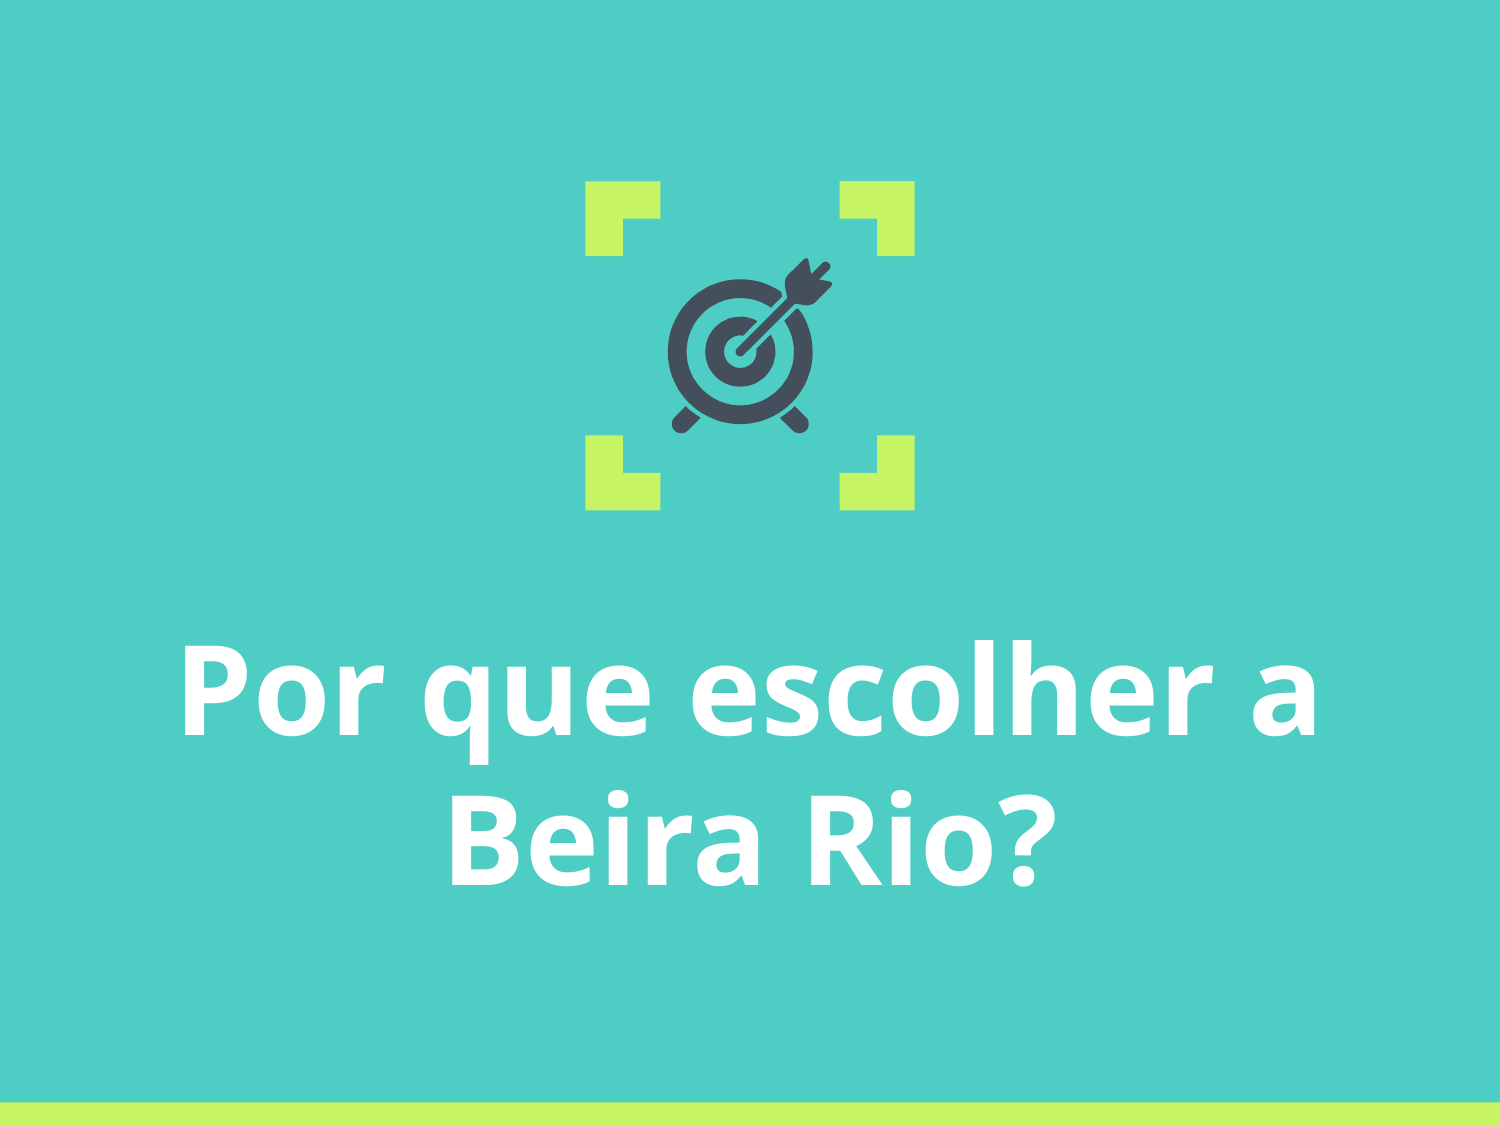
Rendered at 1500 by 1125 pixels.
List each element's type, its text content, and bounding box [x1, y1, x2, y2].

title Por que escolher a Beira Rio? [159, 671, 1341, 925]
text_box [839, 181, 915, 257]
text_box [839, 435, 915, 511]
text_box [780, 406, 809, 434]
text_box [667, 279, 813, 425]
text_box [735, 258, 833, 357]
text_box [705, 316, 776, 387]
text_box [671, 406, 701, 434]
text_box [585, 435, 661, 511]
text_box [585, 181, 661, 257]
